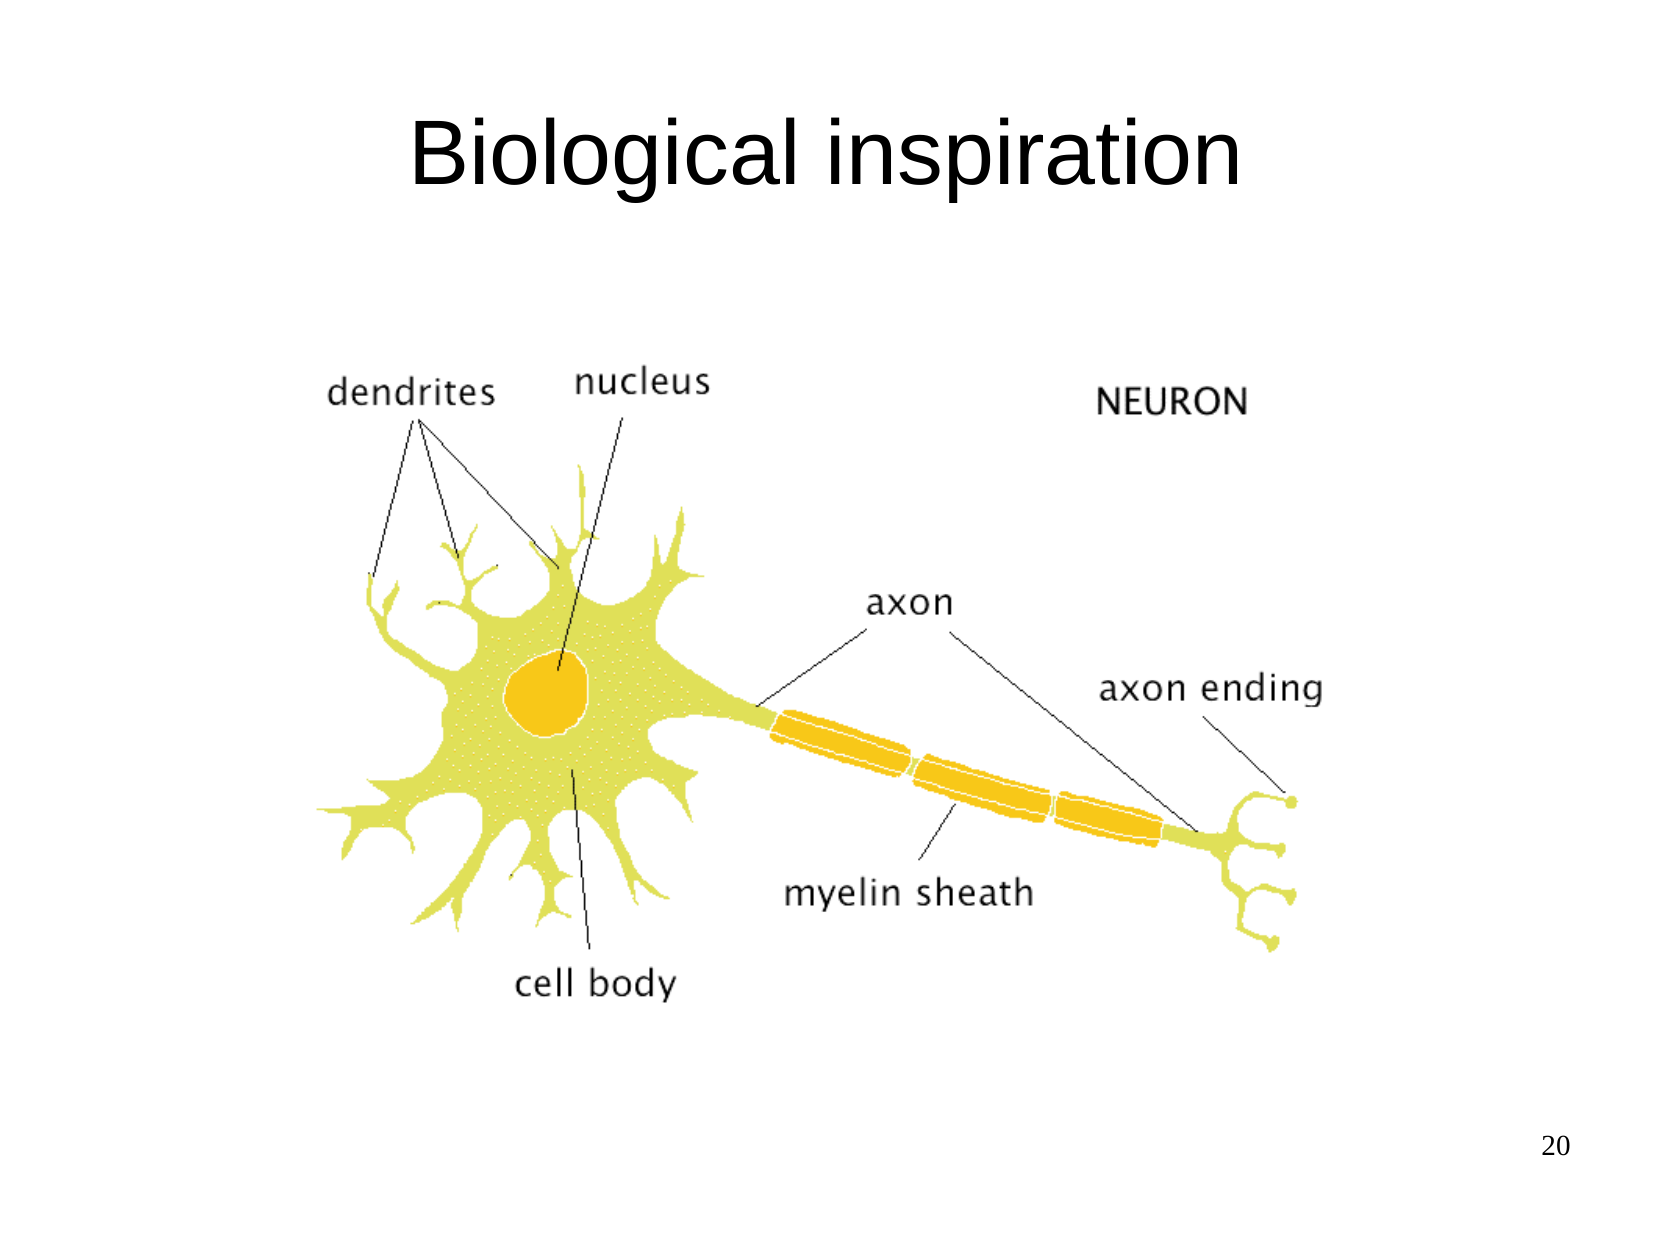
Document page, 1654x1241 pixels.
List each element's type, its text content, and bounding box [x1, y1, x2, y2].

picture [270, 313, 1364, 1096]
title Biological inspiration [82, 49, 1571, 257]
